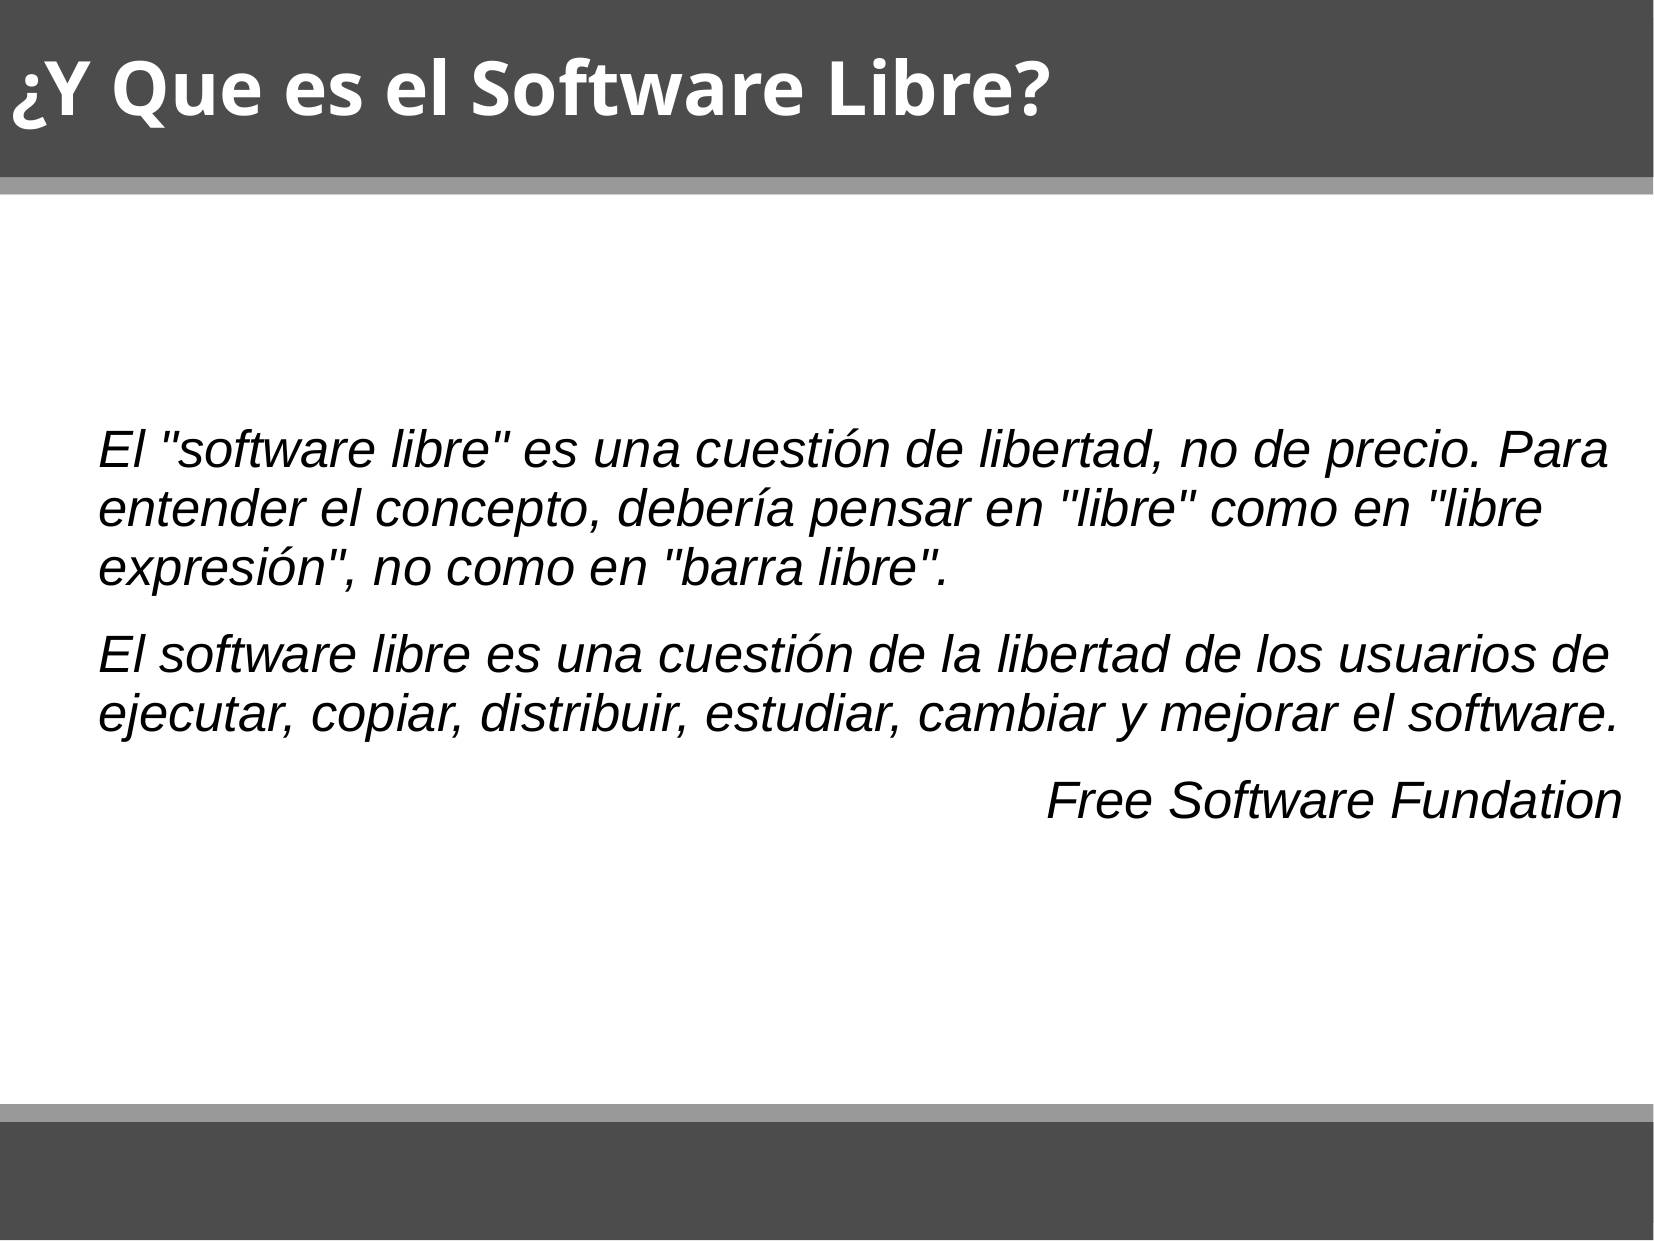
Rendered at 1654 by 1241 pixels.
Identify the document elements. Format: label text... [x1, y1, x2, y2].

title ¿Y Que es el Software Libre? [11, 15, 1654, 158]
list El "software libre" es una cuestión de libertad, no de precio. Para entender el concepto, debería pensar en "libre" como en "libre expresión", no como en "barra libre". El software libre es una cuestión de la libertad de los usuarios de ejecutar, copiar, distribuir, estudiar, cambiar y mejorar el software. Free Software Fundation [29, 420, 1625, 857]
